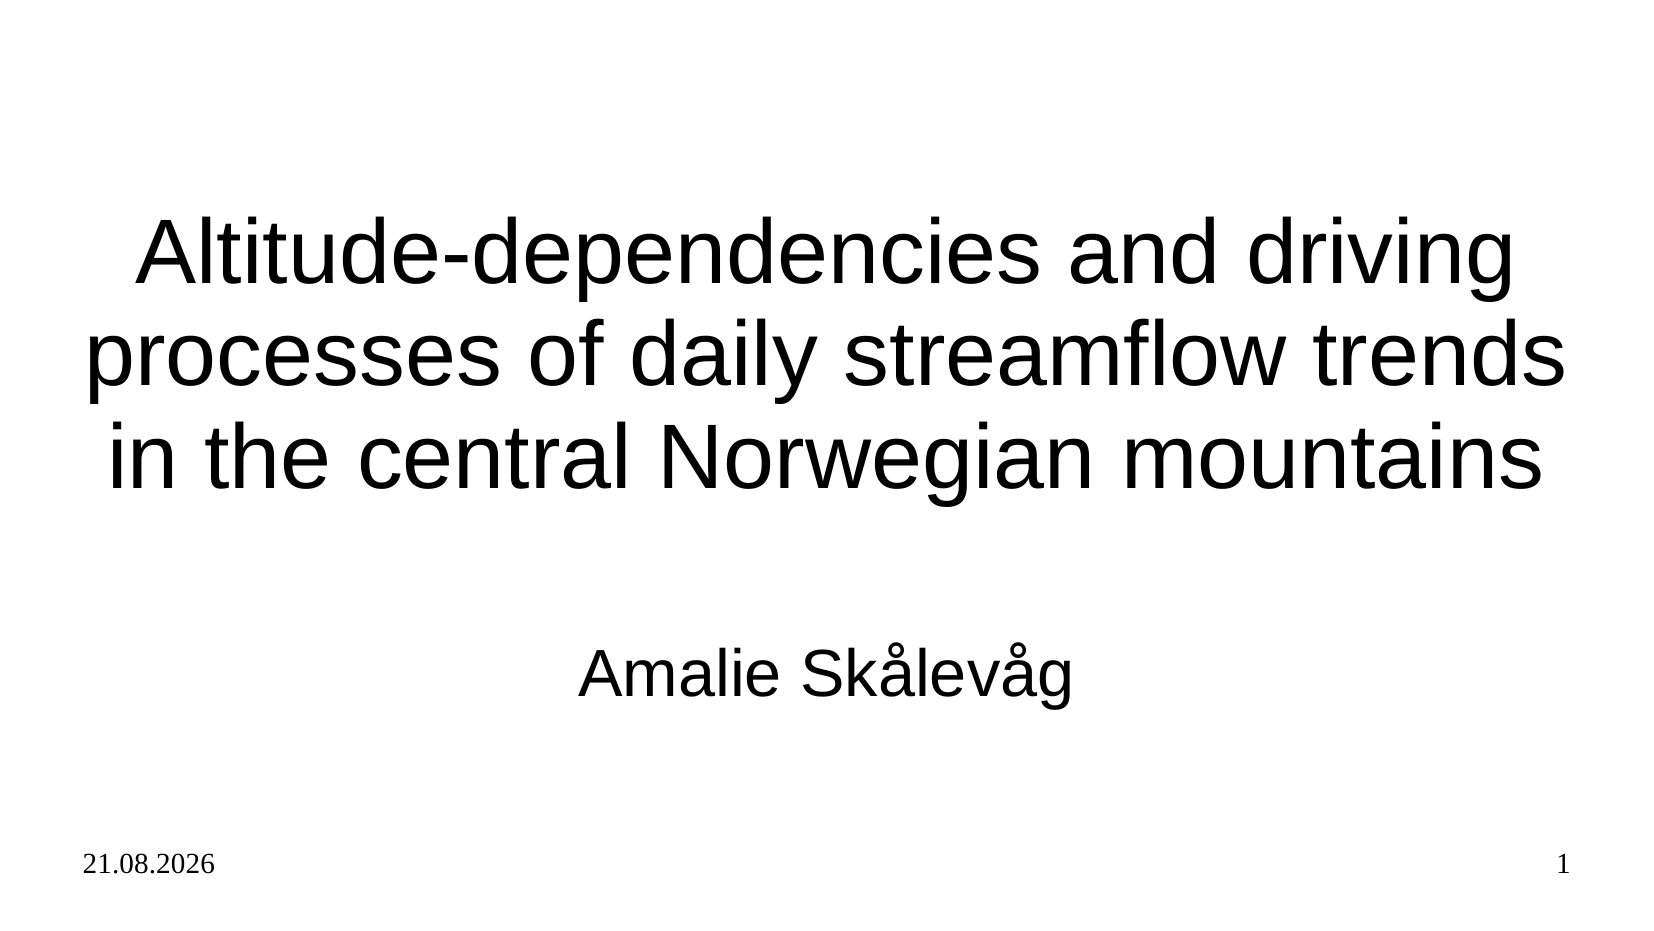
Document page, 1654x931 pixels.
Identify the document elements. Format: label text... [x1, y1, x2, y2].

title Altitude-dependencies and driving processes of daily streamflow trends in the central Norwegian mountains [82, 200, 1571, 508]
subtitle Amalie Skålevåg [82, 578, 1571, 768]
